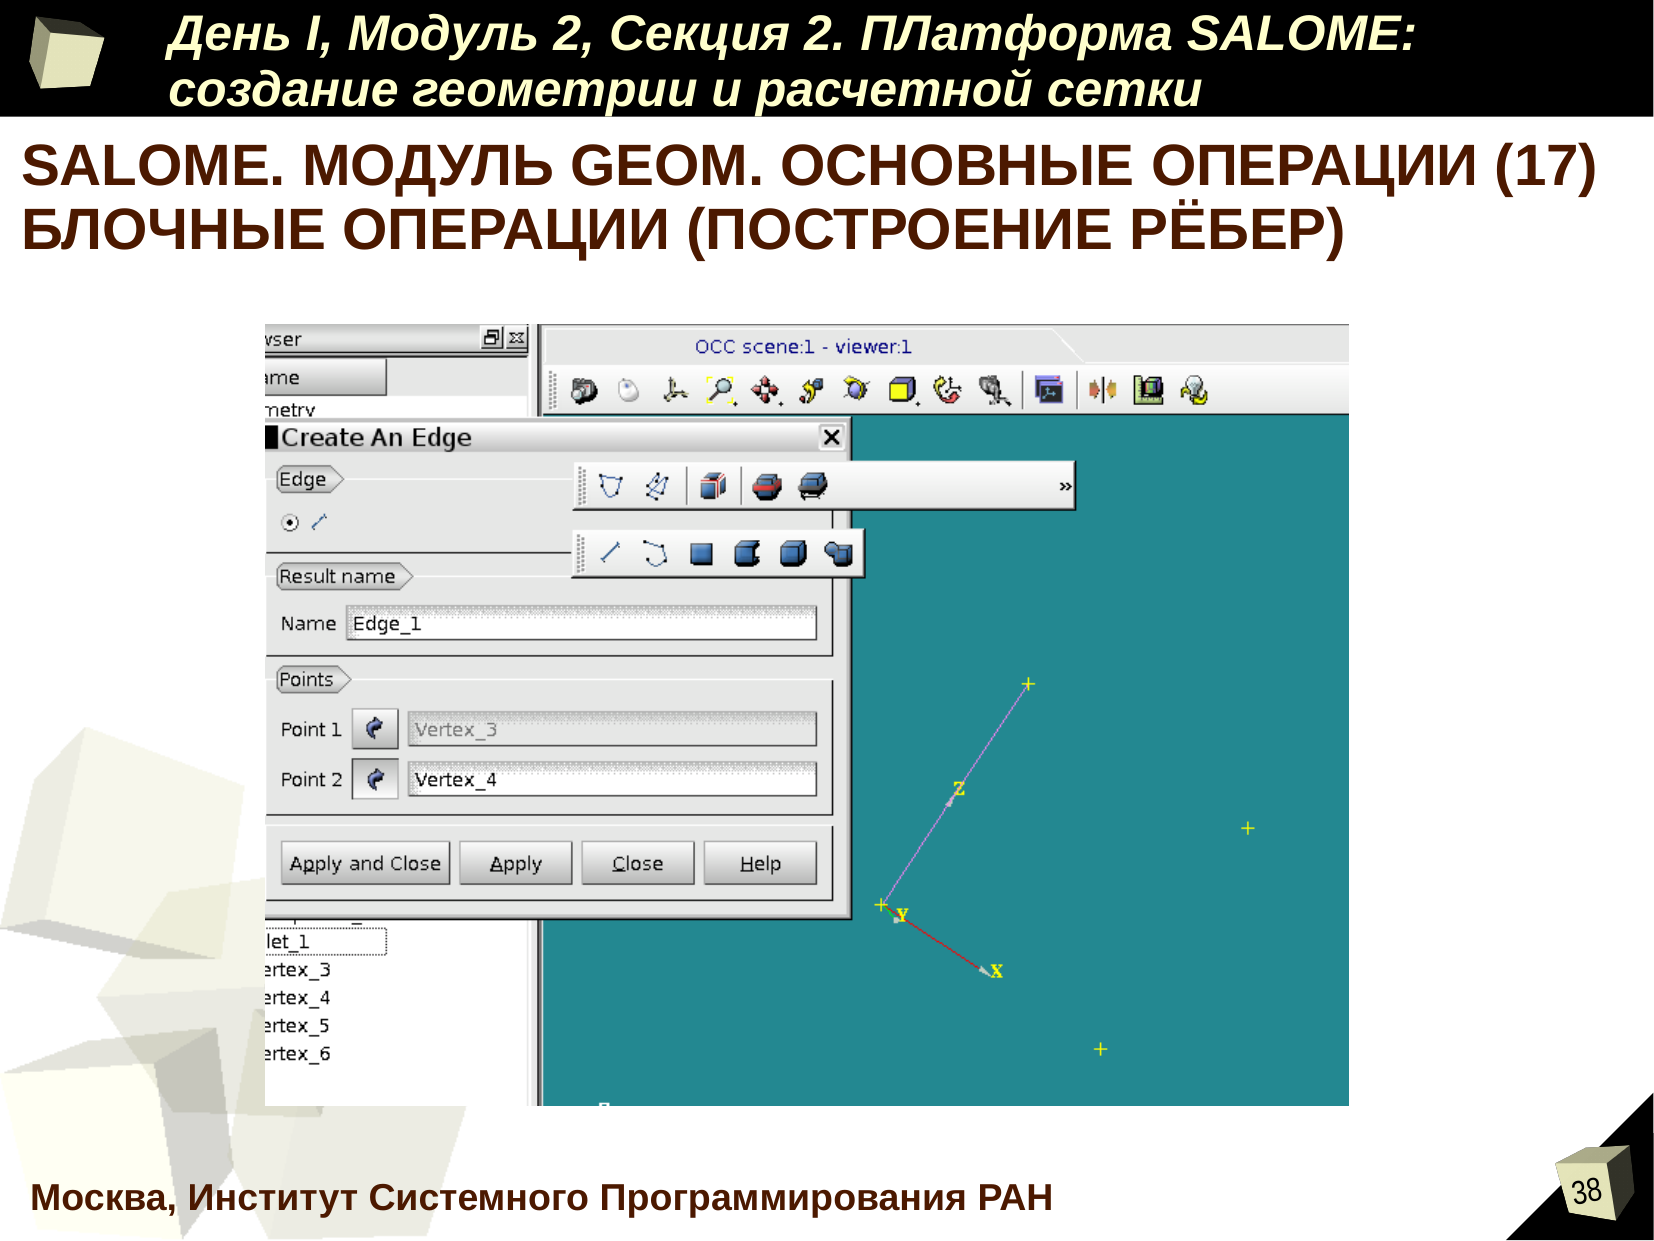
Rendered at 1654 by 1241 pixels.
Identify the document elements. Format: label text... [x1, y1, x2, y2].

picture [464, 1193, 472, 1198]
picture [0, 324, 1349, 1241]
text_box SALOME. МОДУЛЬ GEOM. ОСНОВНЫЕ ОПЕРАЦИИ (17) БЛОЧНЫЕ ОПЕРАЦИИ (ПОСТРОЕНИЕ РЁБЕР) [6, 124, 1654, 270]
